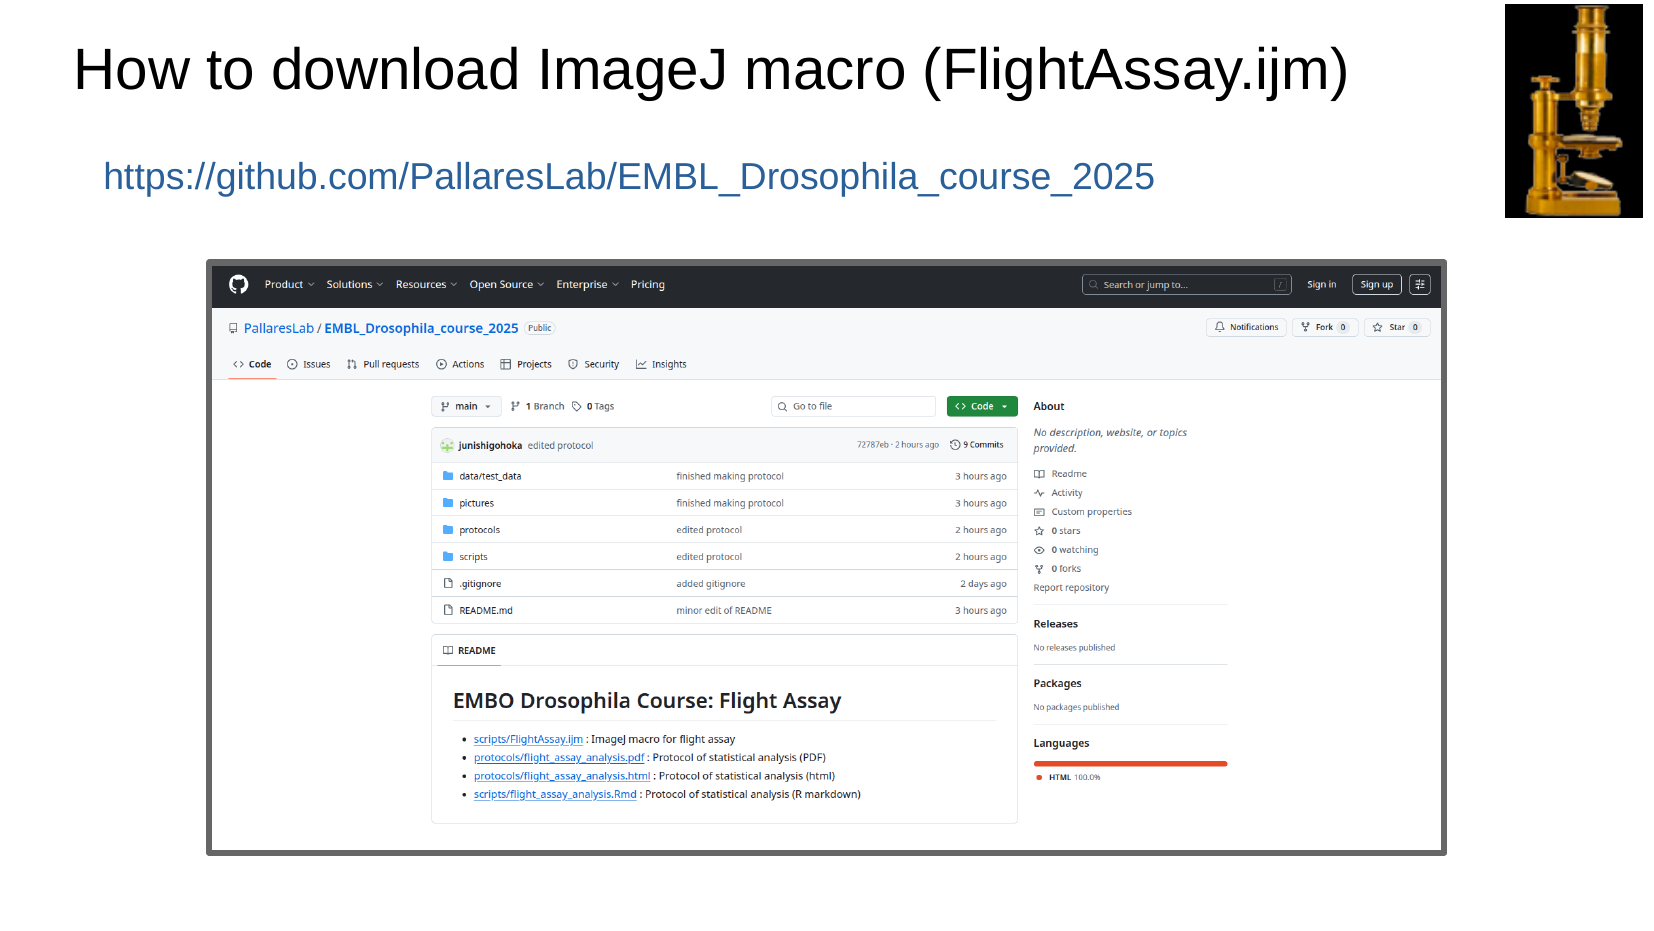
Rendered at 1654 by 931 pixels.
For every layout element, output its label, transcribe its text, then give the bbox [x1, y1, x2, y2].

text_box How to download ImageJ macro (FlightAssay.ijm) [59, 29, 1418, 148]
picture [212, 265, 1442, 850]
picture [1505, 4, 1643, 218]
text_box https://github.com/PallaresLab/EMBL_Drosophila_course_2025 [88, 147, 1505, 218]
